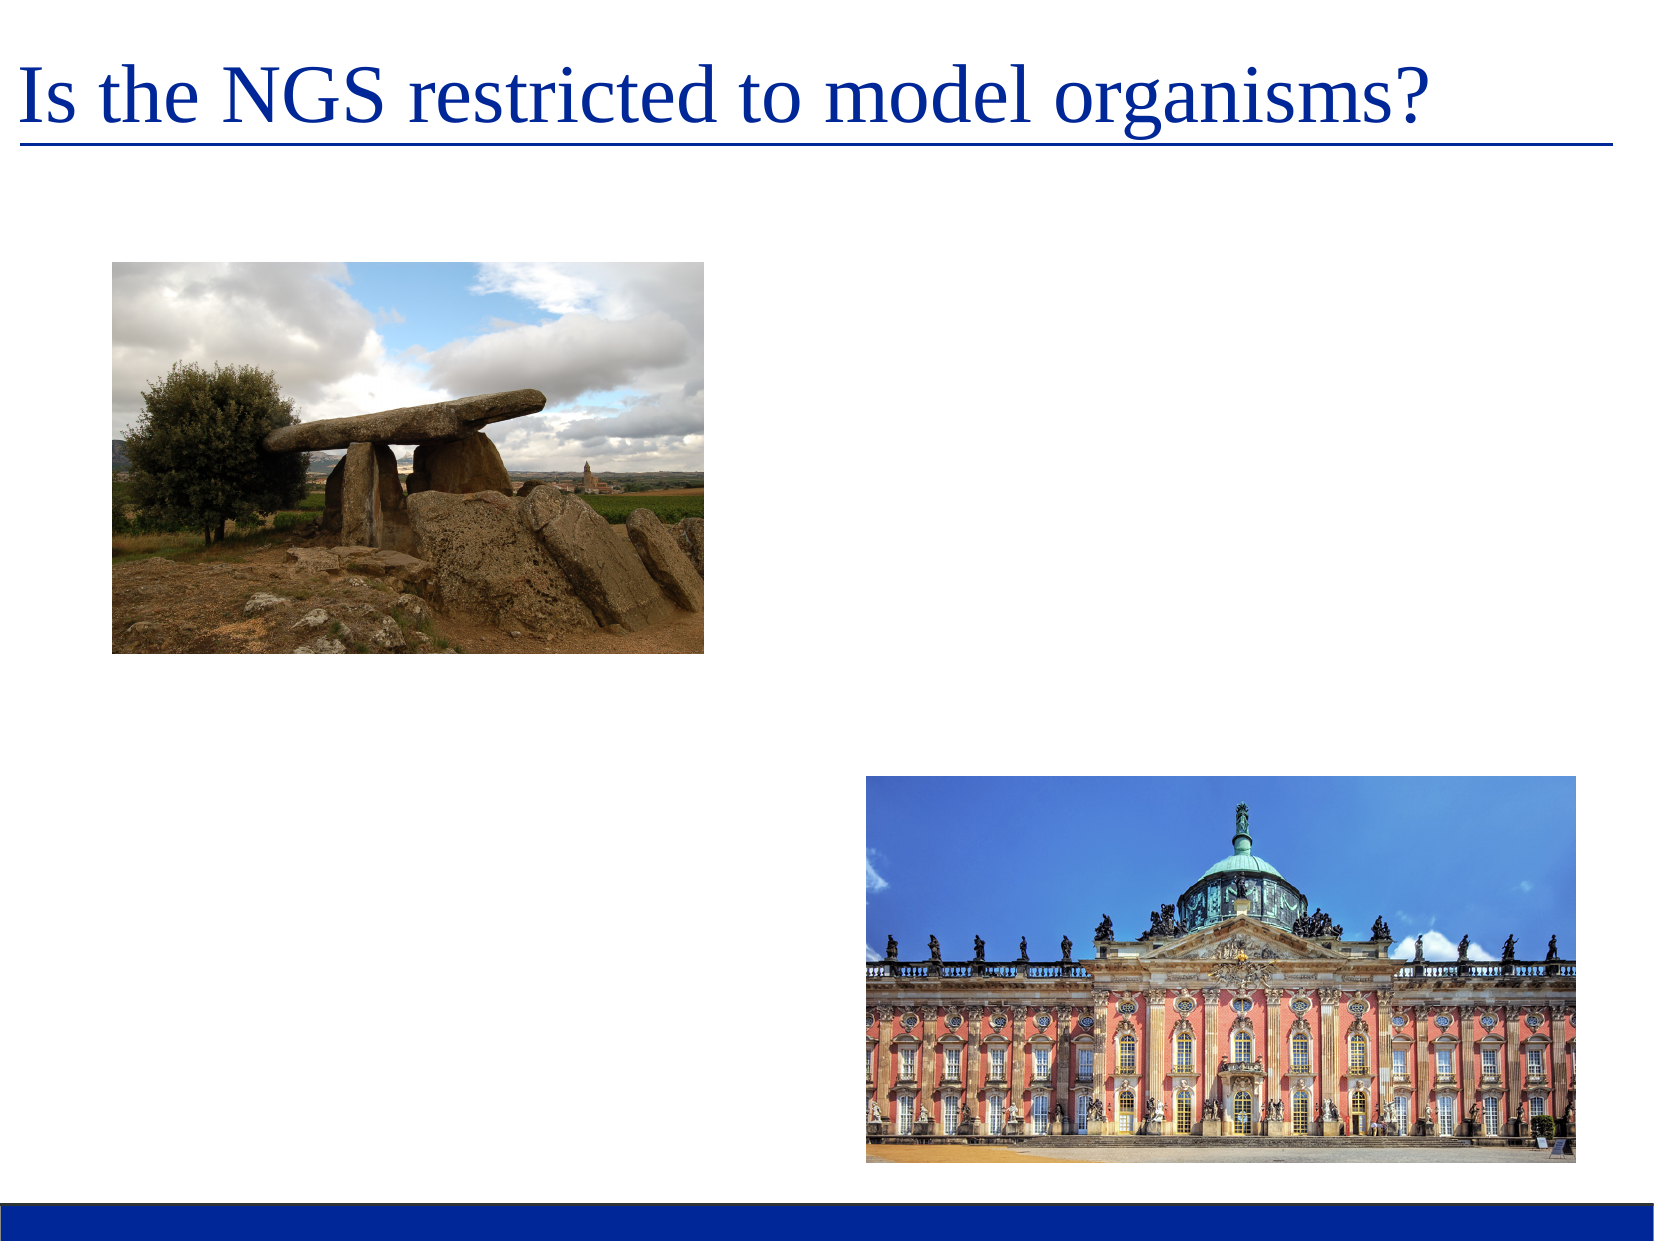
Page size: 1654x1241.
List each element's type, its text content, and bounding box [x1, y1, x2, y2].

picture [112, 262, 704, 655]
title Is the NGS restricted to model organisms? [17, 0, 1589, 198]
picture [866, 776, 1576, 1163]
